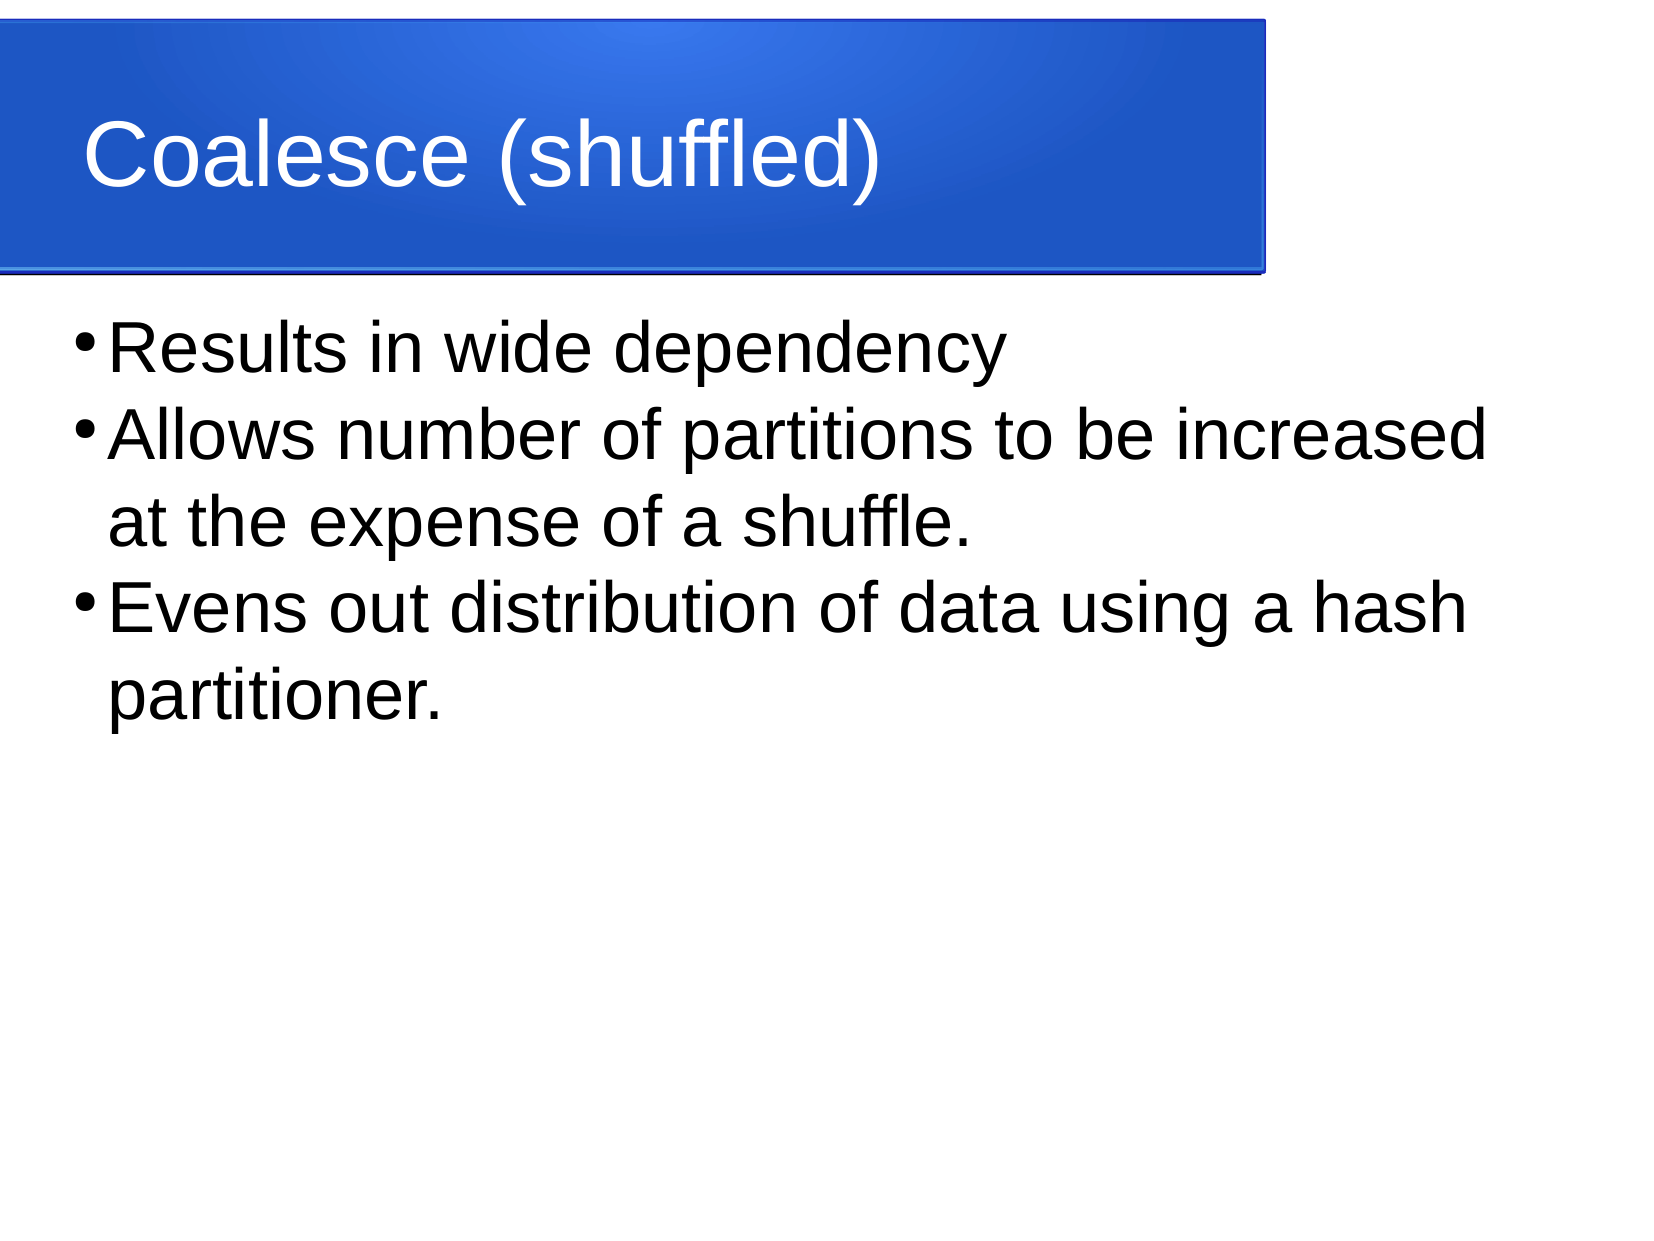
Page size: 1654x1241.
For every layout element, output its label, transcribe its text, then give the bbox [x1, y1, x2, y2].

text_box Coalesce (shuffled) [82, 47, 1234, 252]
picture [0, 17, 1269, 282]
text_box Results in wide dependency Allows number of partitions to be increased at the expense of a shuffle. Evens out distribution of data using a hash partitioner. [72, 300, 1560, 1020]
